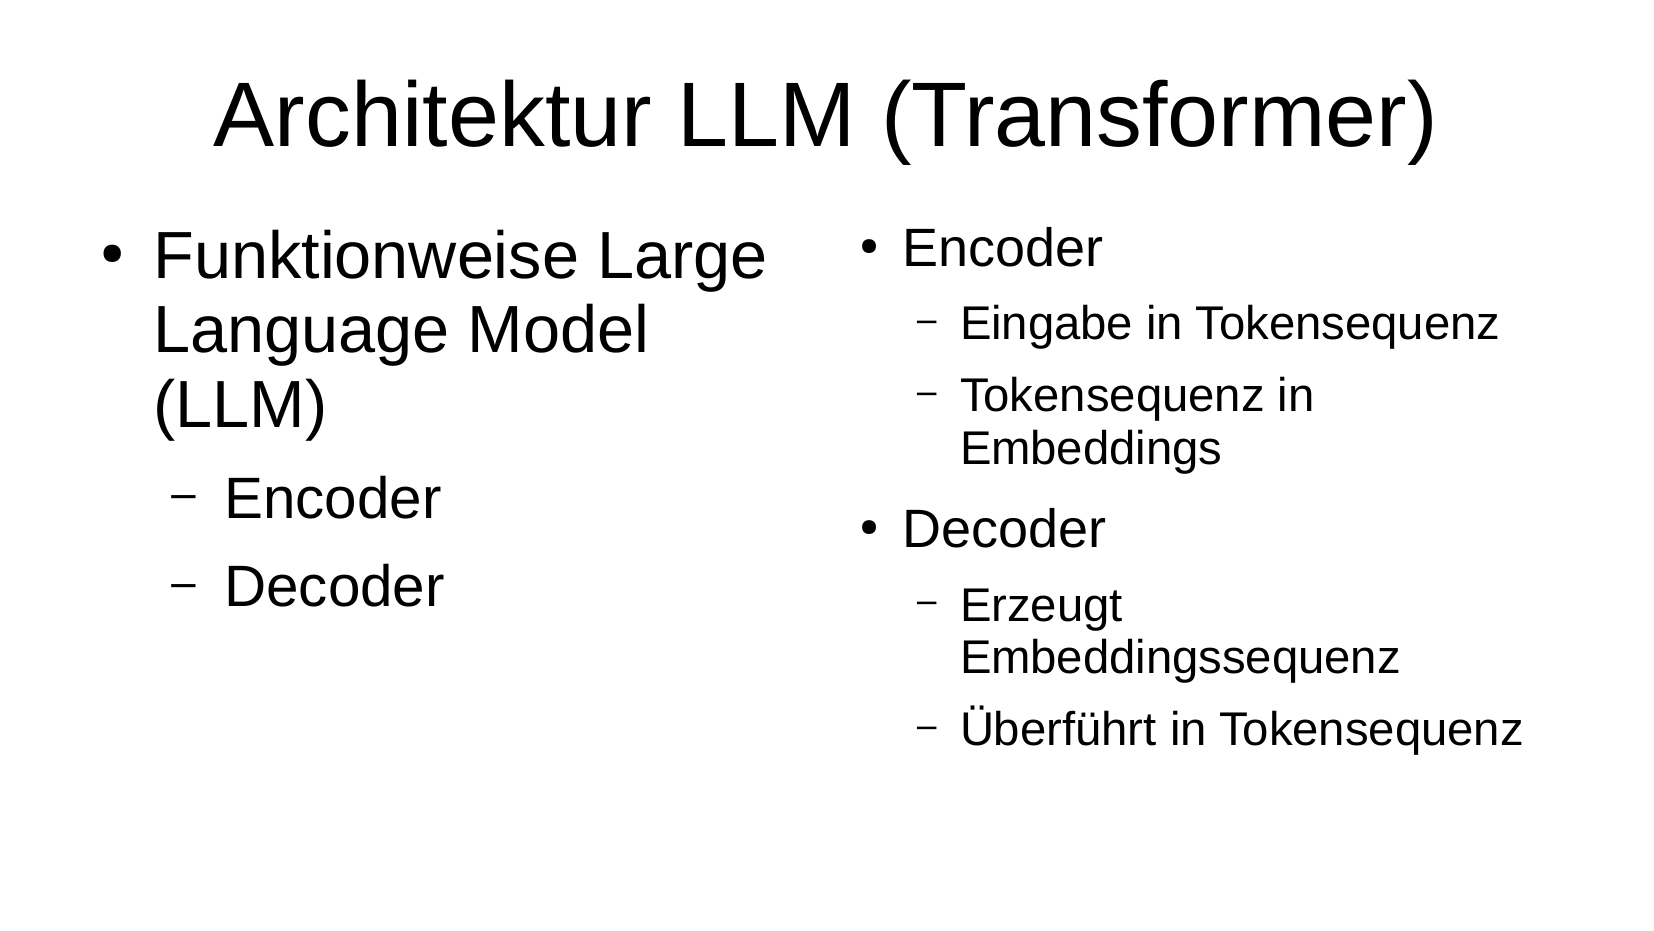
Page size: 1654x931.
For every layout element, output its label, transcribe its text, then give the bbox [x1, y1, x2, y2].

title Architektur LLM (Transformer) [82, 37, 1571, 193]
list Funktionweise Large Language Model (LLM) Encoder Decoder [82, 217, 809, 758]
list Encoder Eingabe in Tokensequenz Tokensequenz in Embeddings Decoder Erzeugt Embeddingssequenz Überführt in Tokensequenz [845, 217, 1572, 758]
